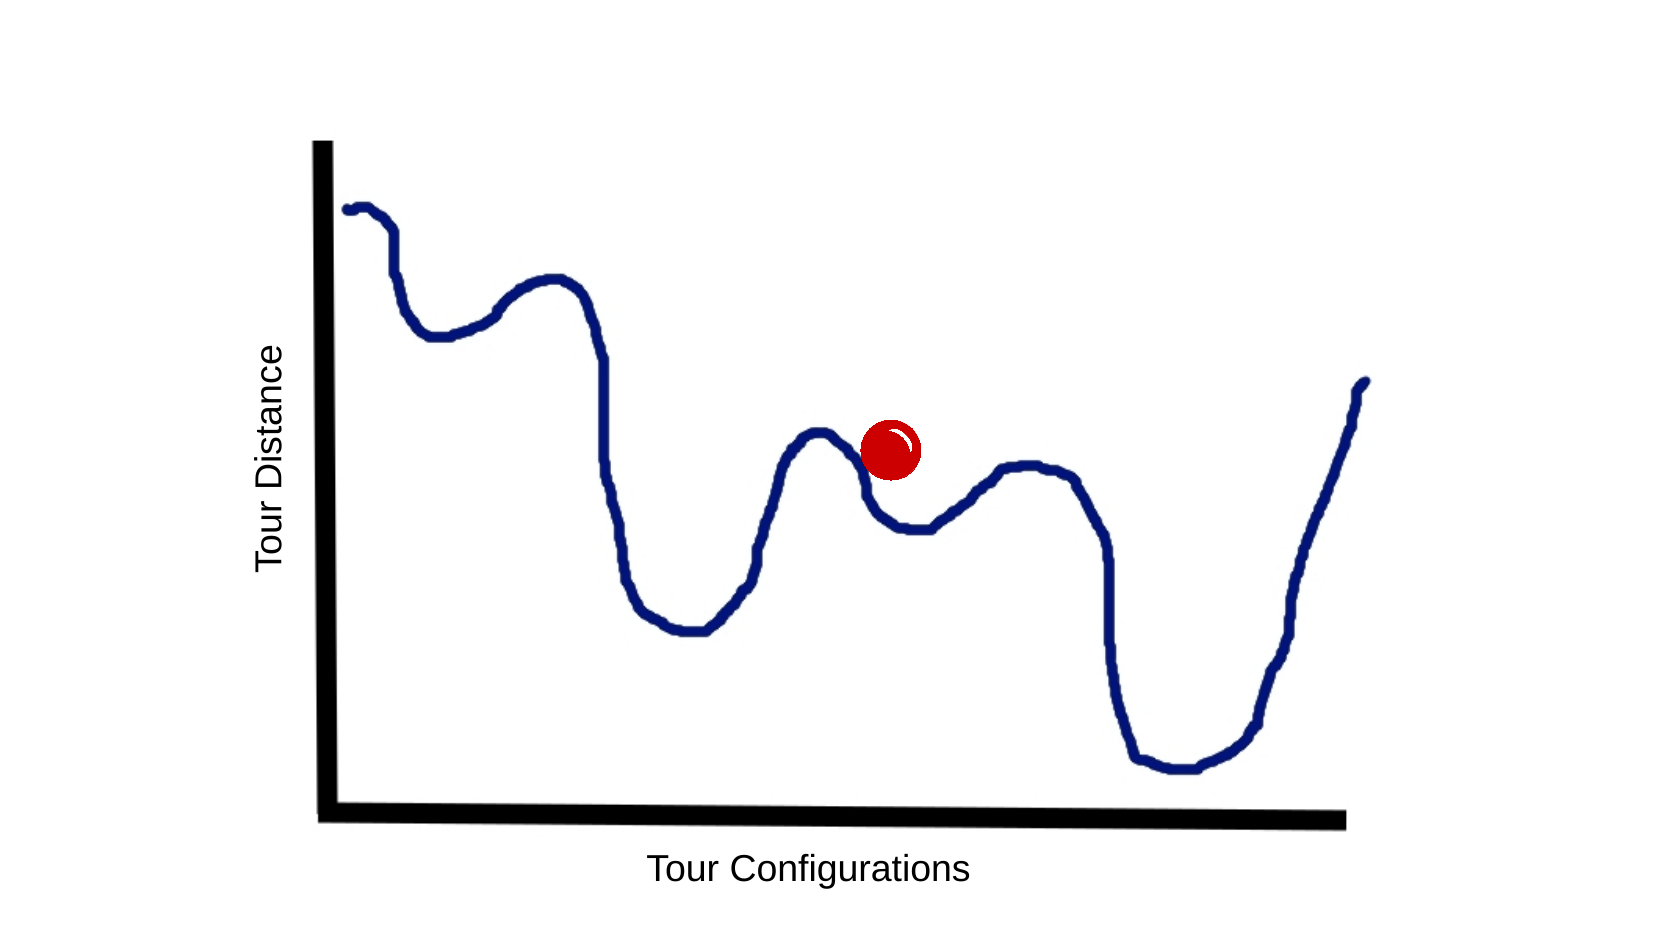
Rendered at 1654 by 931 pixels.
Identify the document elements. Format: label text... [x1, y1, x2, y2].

picture [298, 119, 1381, 841]
text_box Tour Configurations [631, 840, 1051, 898]
text_box Tour Distance [240, 330, 297, 589]
text_box [860, 420, 921, 481]
